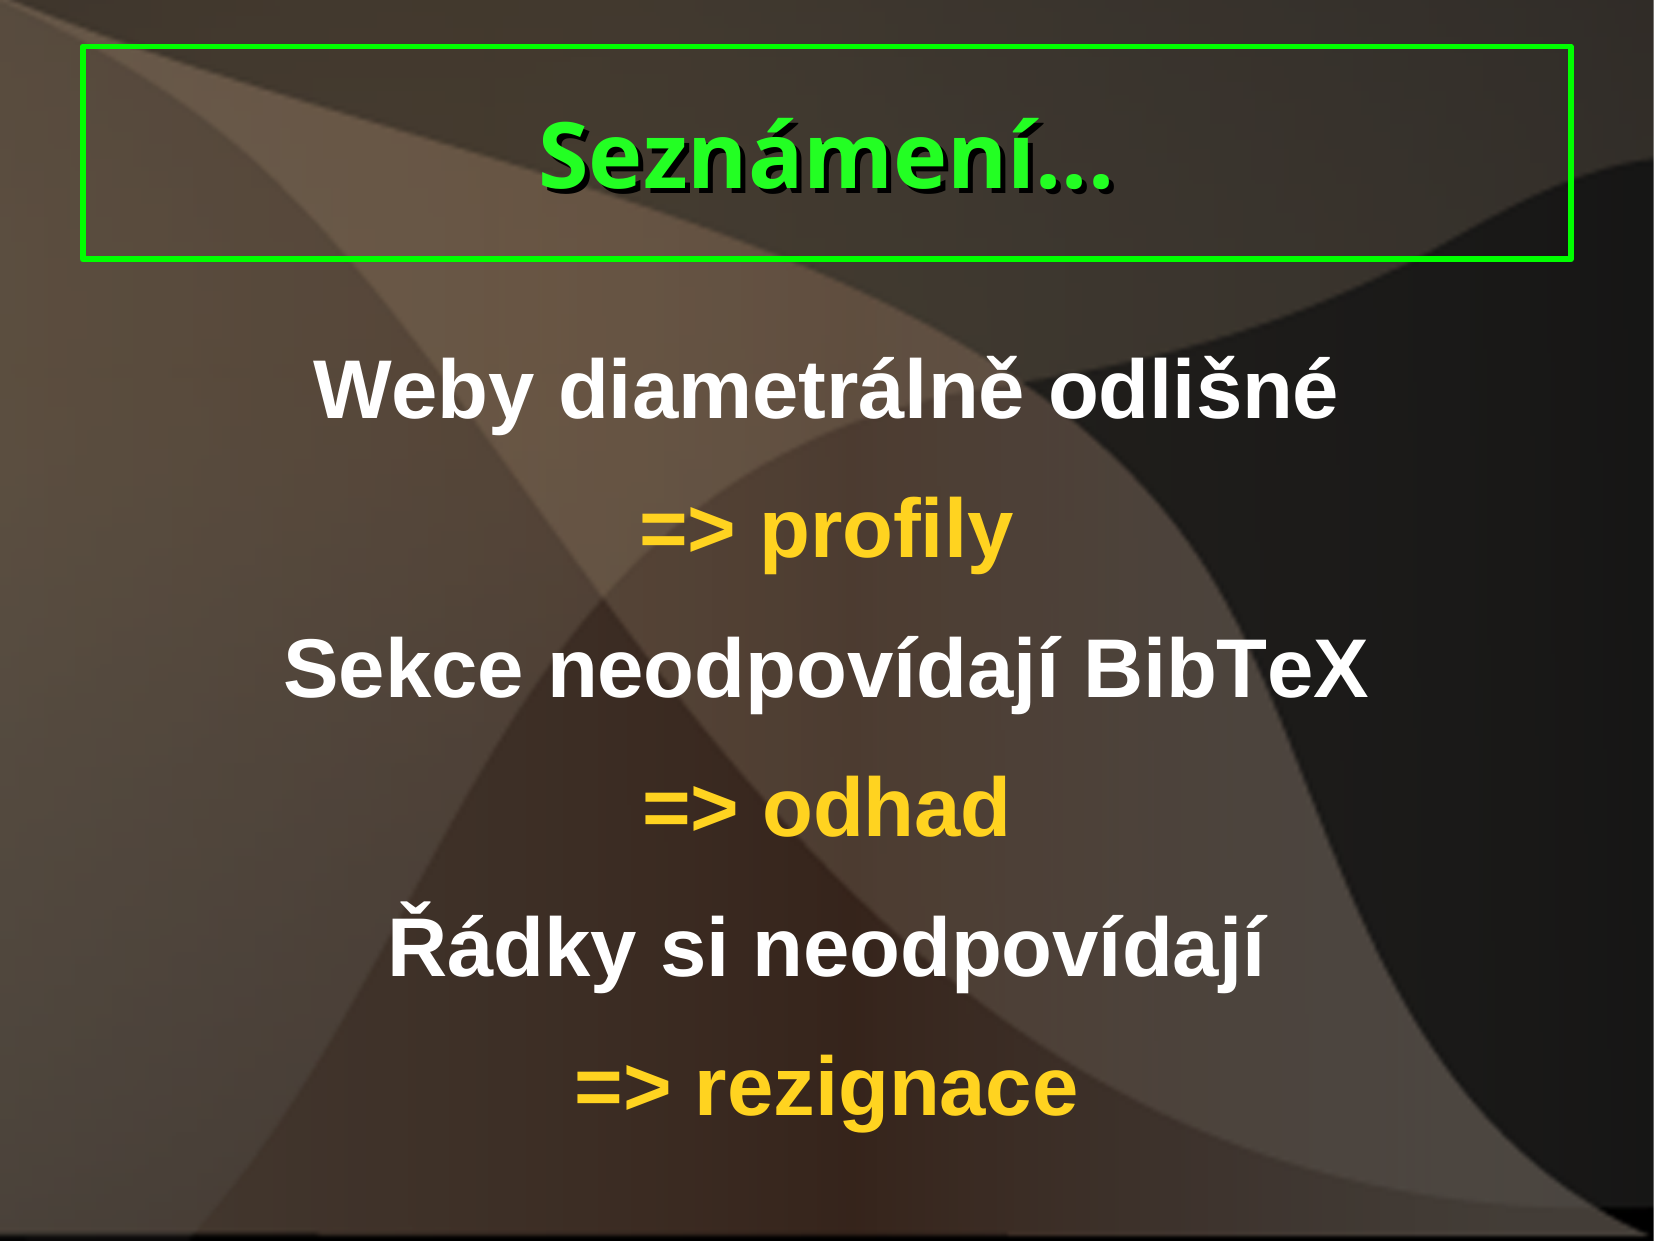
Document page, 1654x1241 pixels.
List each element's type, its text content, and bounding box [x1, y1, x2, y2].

title Seznámení... [82, 46, 1571, 260]
subtitle Weby diametrálně odlišné => profily Sekce neodpovídají BibTeX => odhad Řádky si neodpovídají => rezignace [82, 319, 1571, 1111]
picture [0, 0, 1654, 1241]
